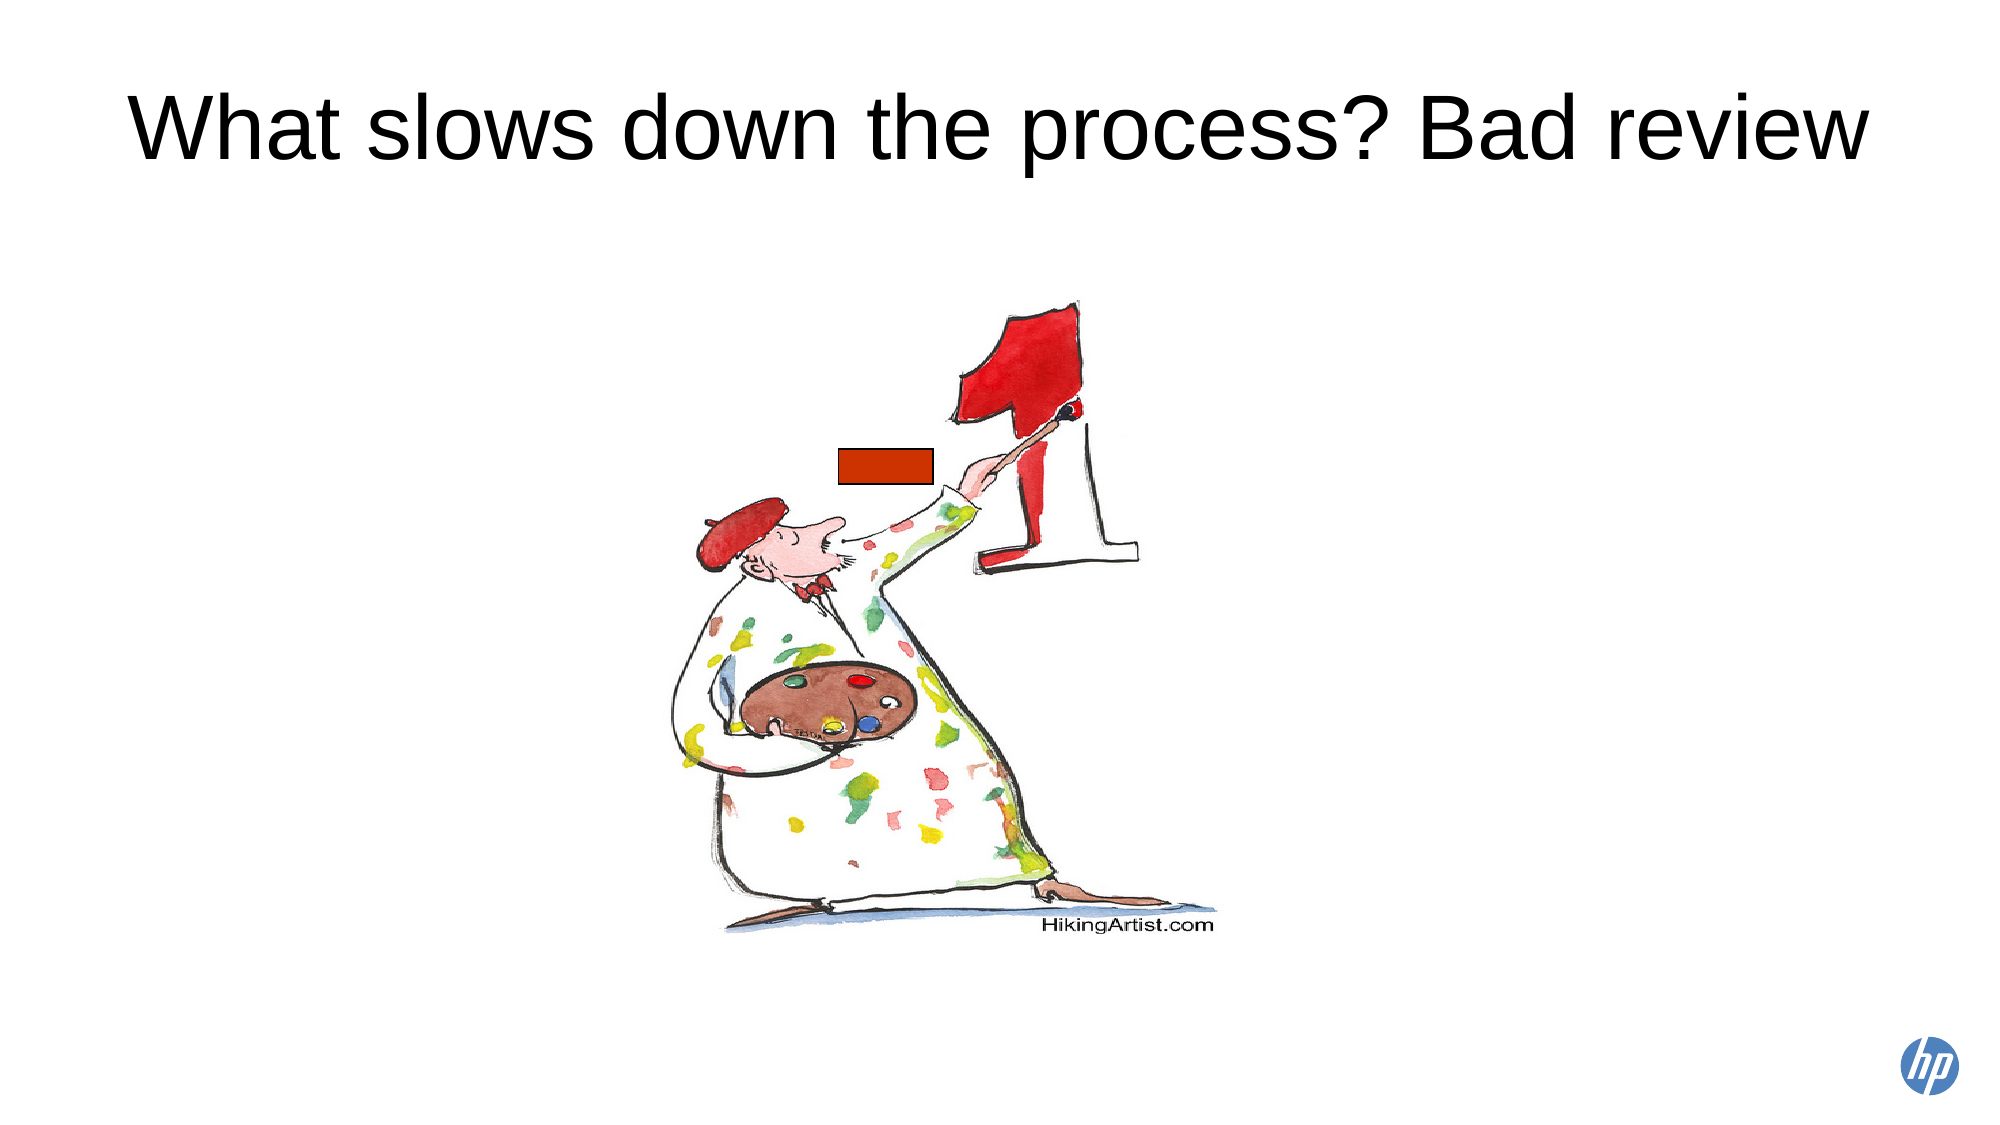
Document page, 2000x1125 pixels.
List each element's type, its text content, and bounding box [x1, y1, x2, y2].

picture [661, 295, 1224, 934]
title What slows down the process? Bad review [0, 0, 2000, 255]
text_box - [839, 449, 933, 484]
